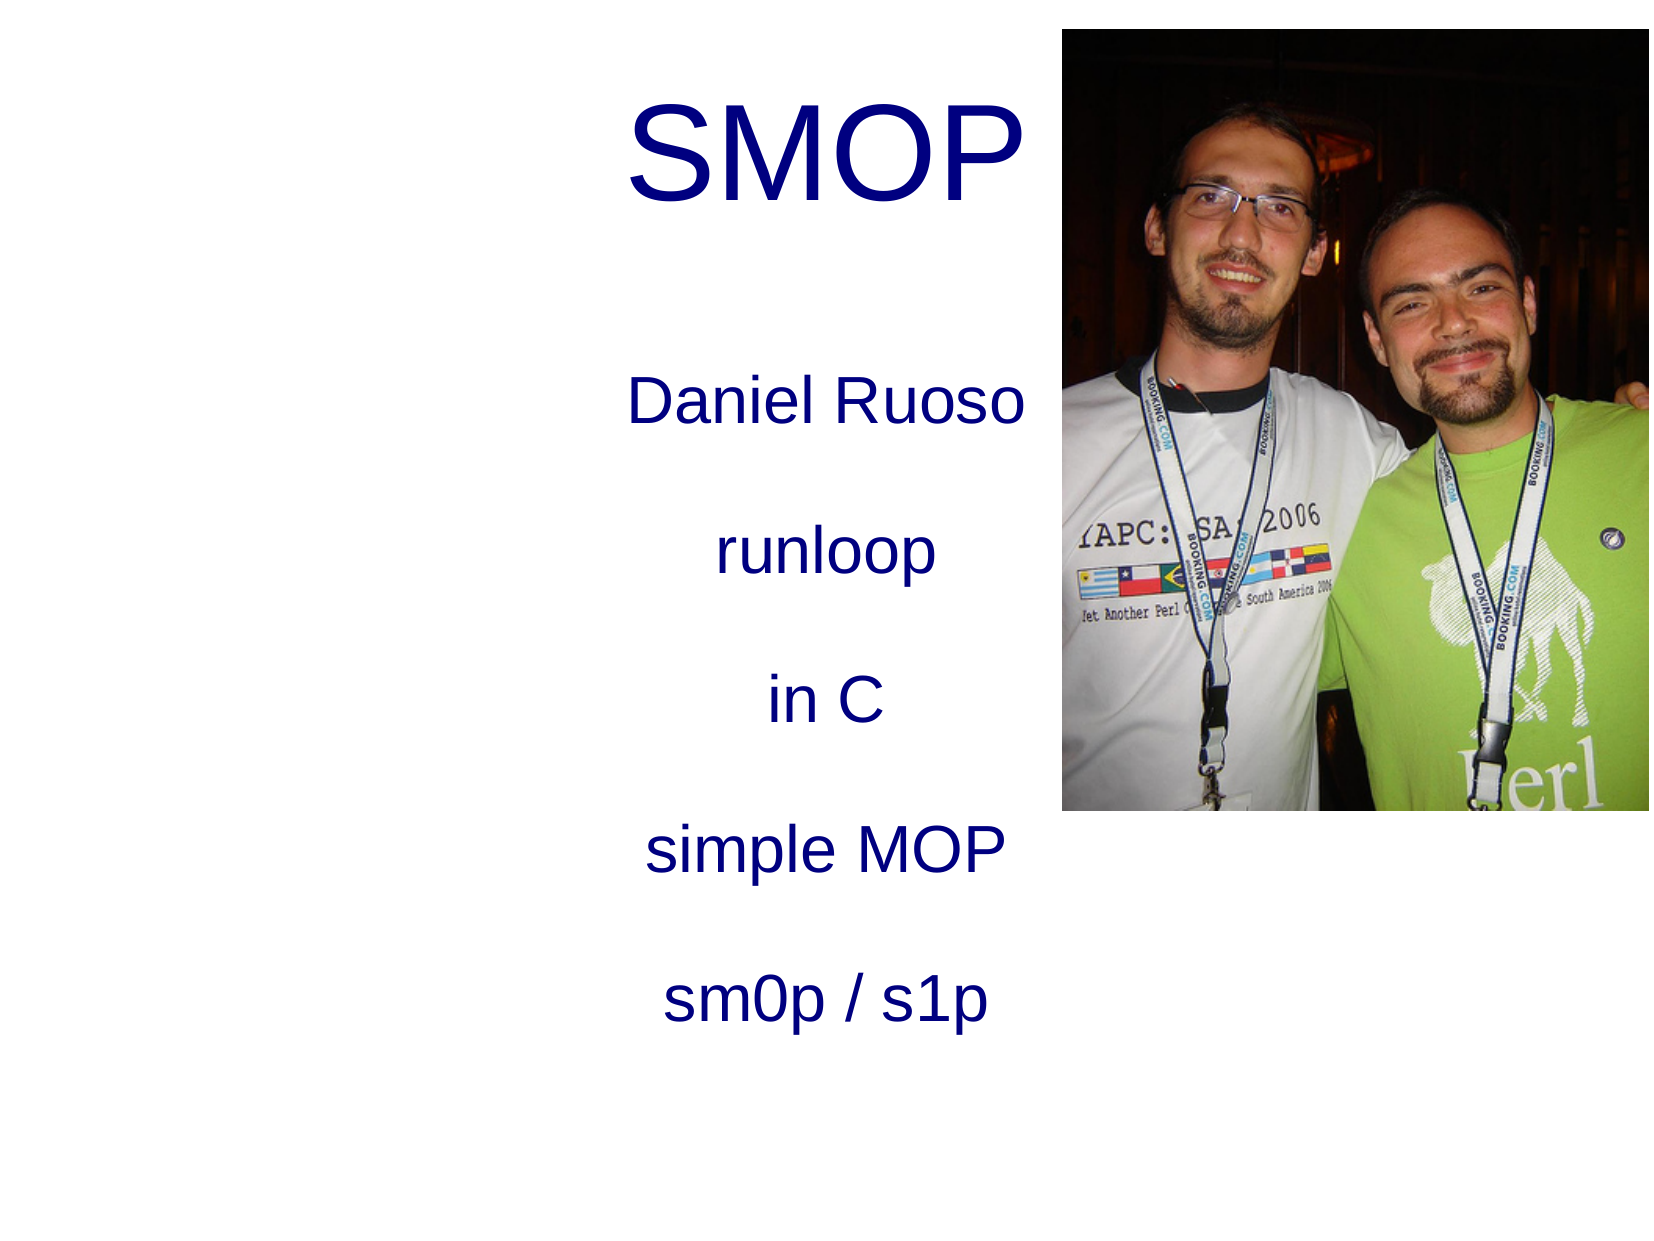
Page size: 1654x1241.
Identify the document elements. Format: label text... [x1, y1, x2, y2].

title SMOP [82, 49, 1062, 257]
picture [1062, 29, 1649, 811]
subtitle Daniel Ruoso runloop in C simple MOP sm0p / s1p [82, 288, 1571, 1111]
